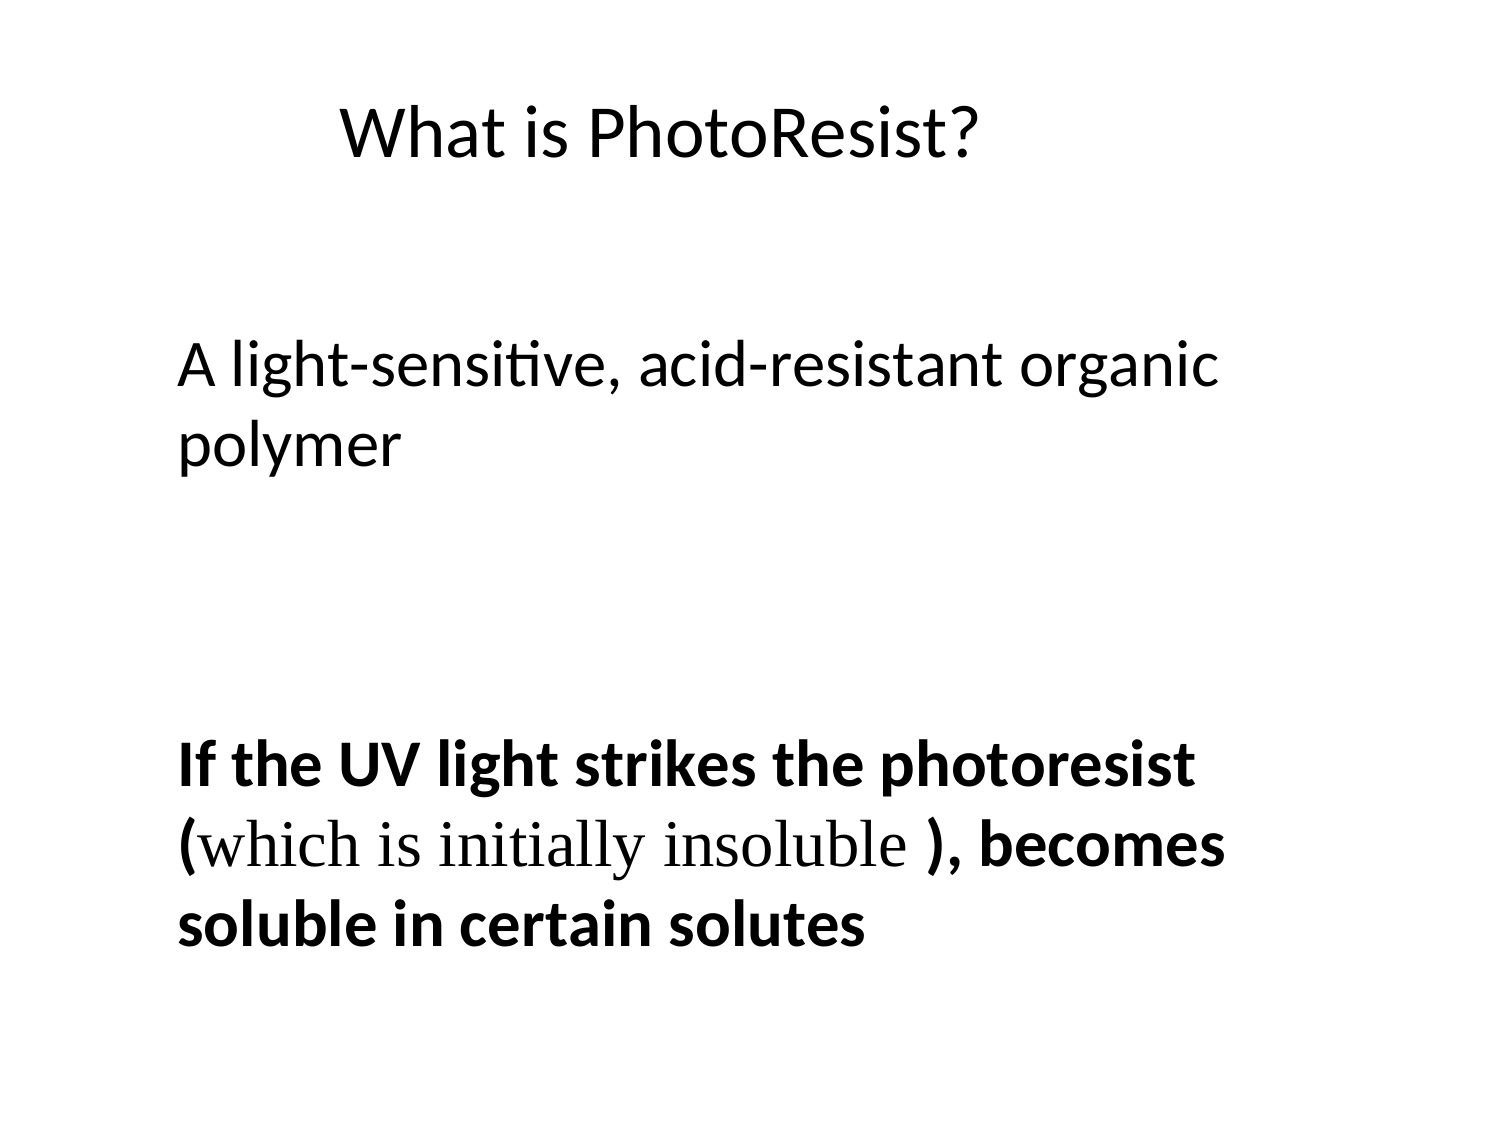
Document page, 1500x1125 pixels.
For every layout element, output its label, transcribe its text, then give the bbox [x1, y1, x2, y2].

text_box What is PhotoResist? [324, 74, 1200, 181]
text_box A light-sensitive, acid-resistant organic polymer If the UV light strikes the photoresist (which is initially insoluble ), becomes soluble in certain solutes [162, 312, 1300, 968]
